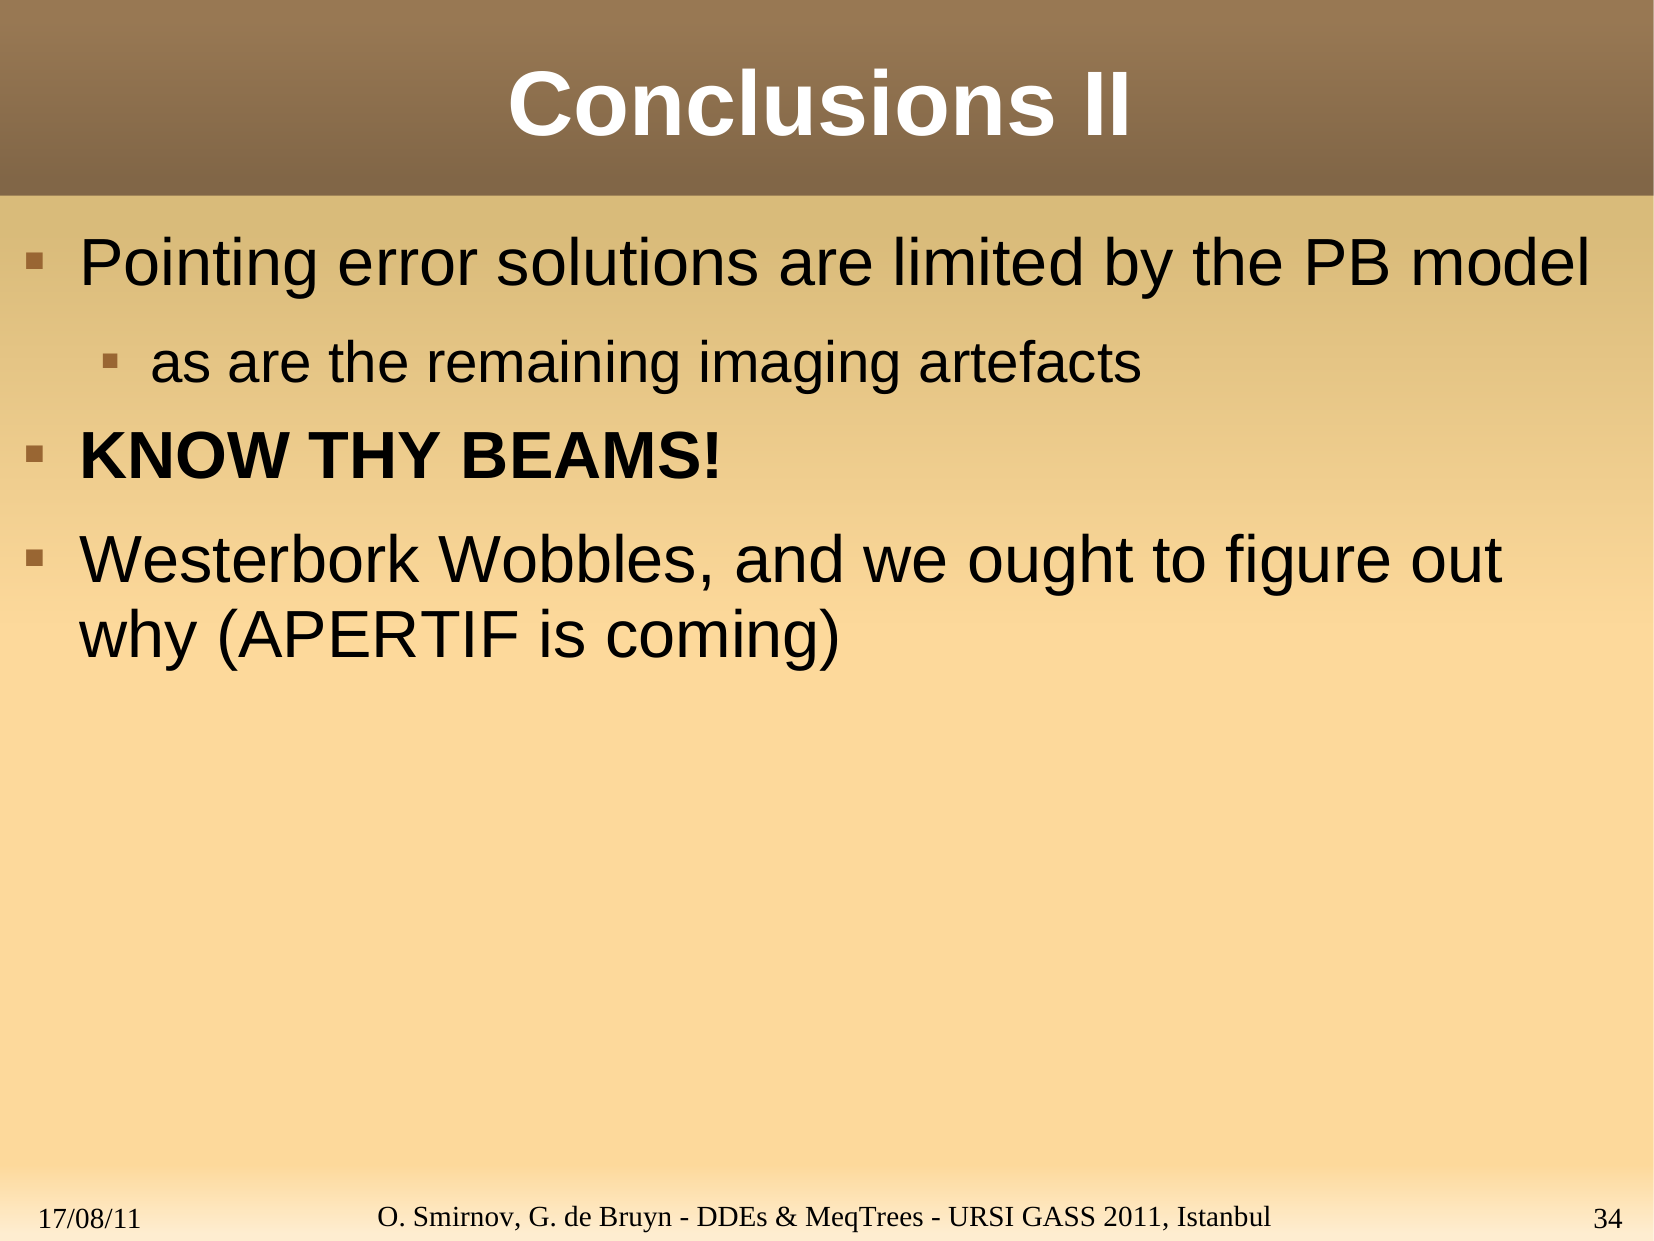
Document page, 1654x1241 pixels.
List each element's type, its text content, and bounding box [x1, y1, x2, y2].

title Conclusions II [76, 7, 1565, 200]
picture [0, 0, 1654, 1241]
list Pointing error solutions are limited by the PB model as are the remaining imaging artefacts KNOW THY BEAMS! Westerbork Wobbles, and we ought to figure out why (APERTIF is coming) [8, 225, 1613, 1163]
